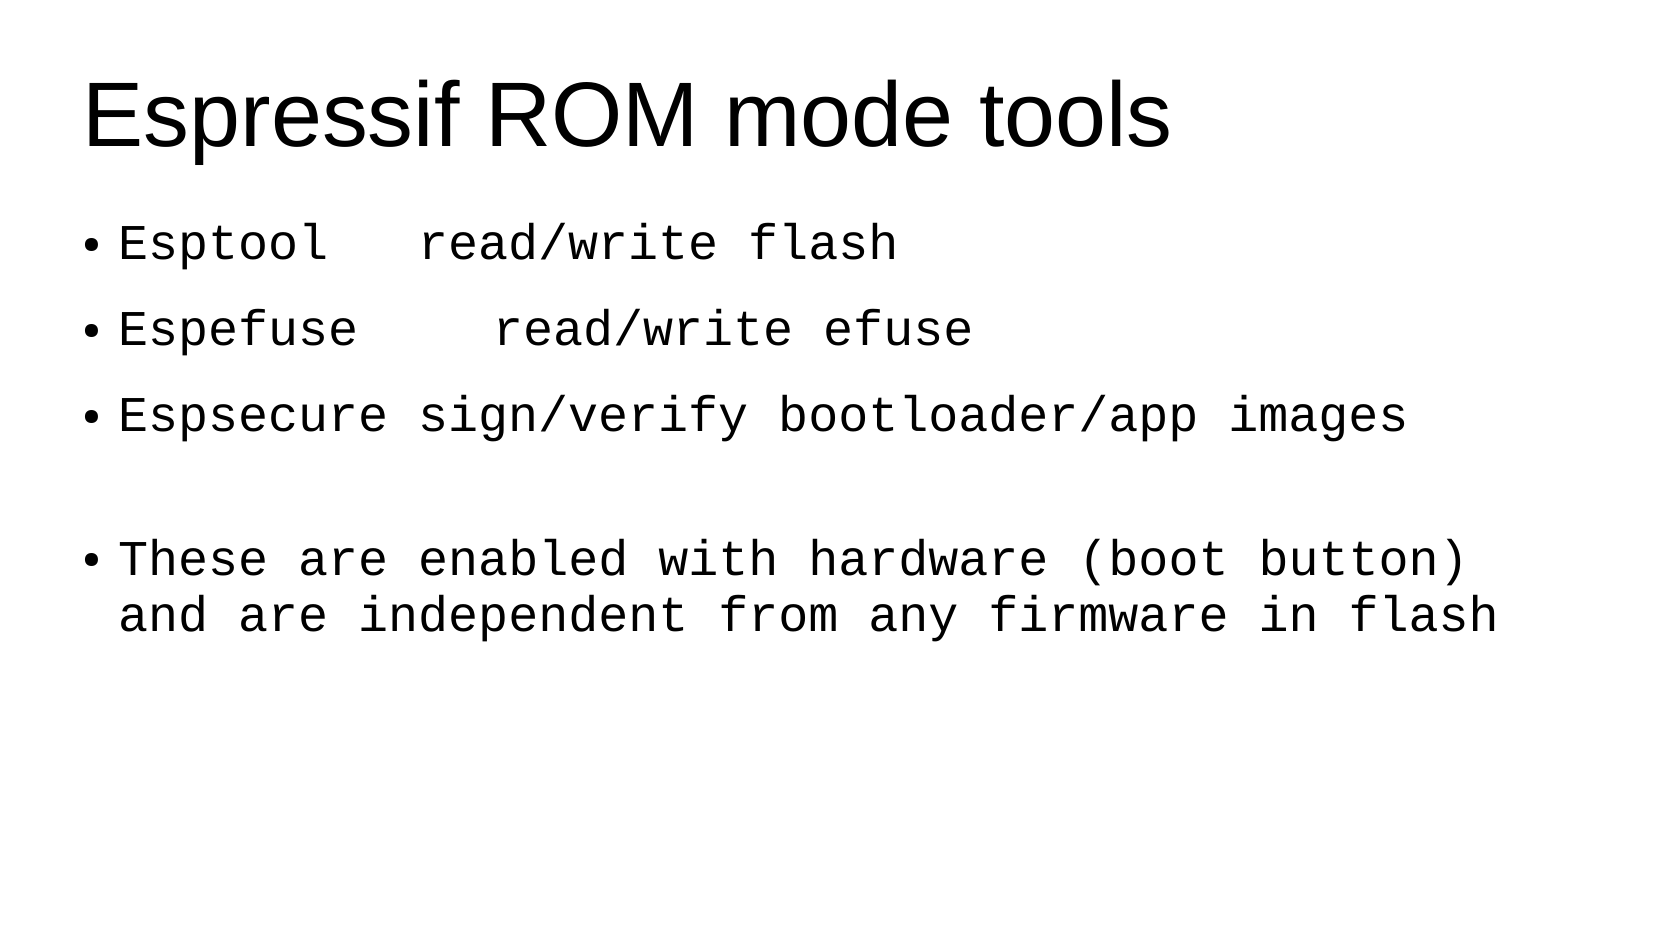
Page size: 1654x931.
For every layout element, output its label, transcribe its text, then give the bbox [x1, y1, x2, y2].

title Espressif ROM mode tools [82, 37, 1571, 193]
list Esptool read/write flash Espefuse read/write efuse Espsecure sign/verify bootloader/app images These are enabled with hardware (boot button) and are independent from any firmware in flash [82, 217, 1571, 758]
